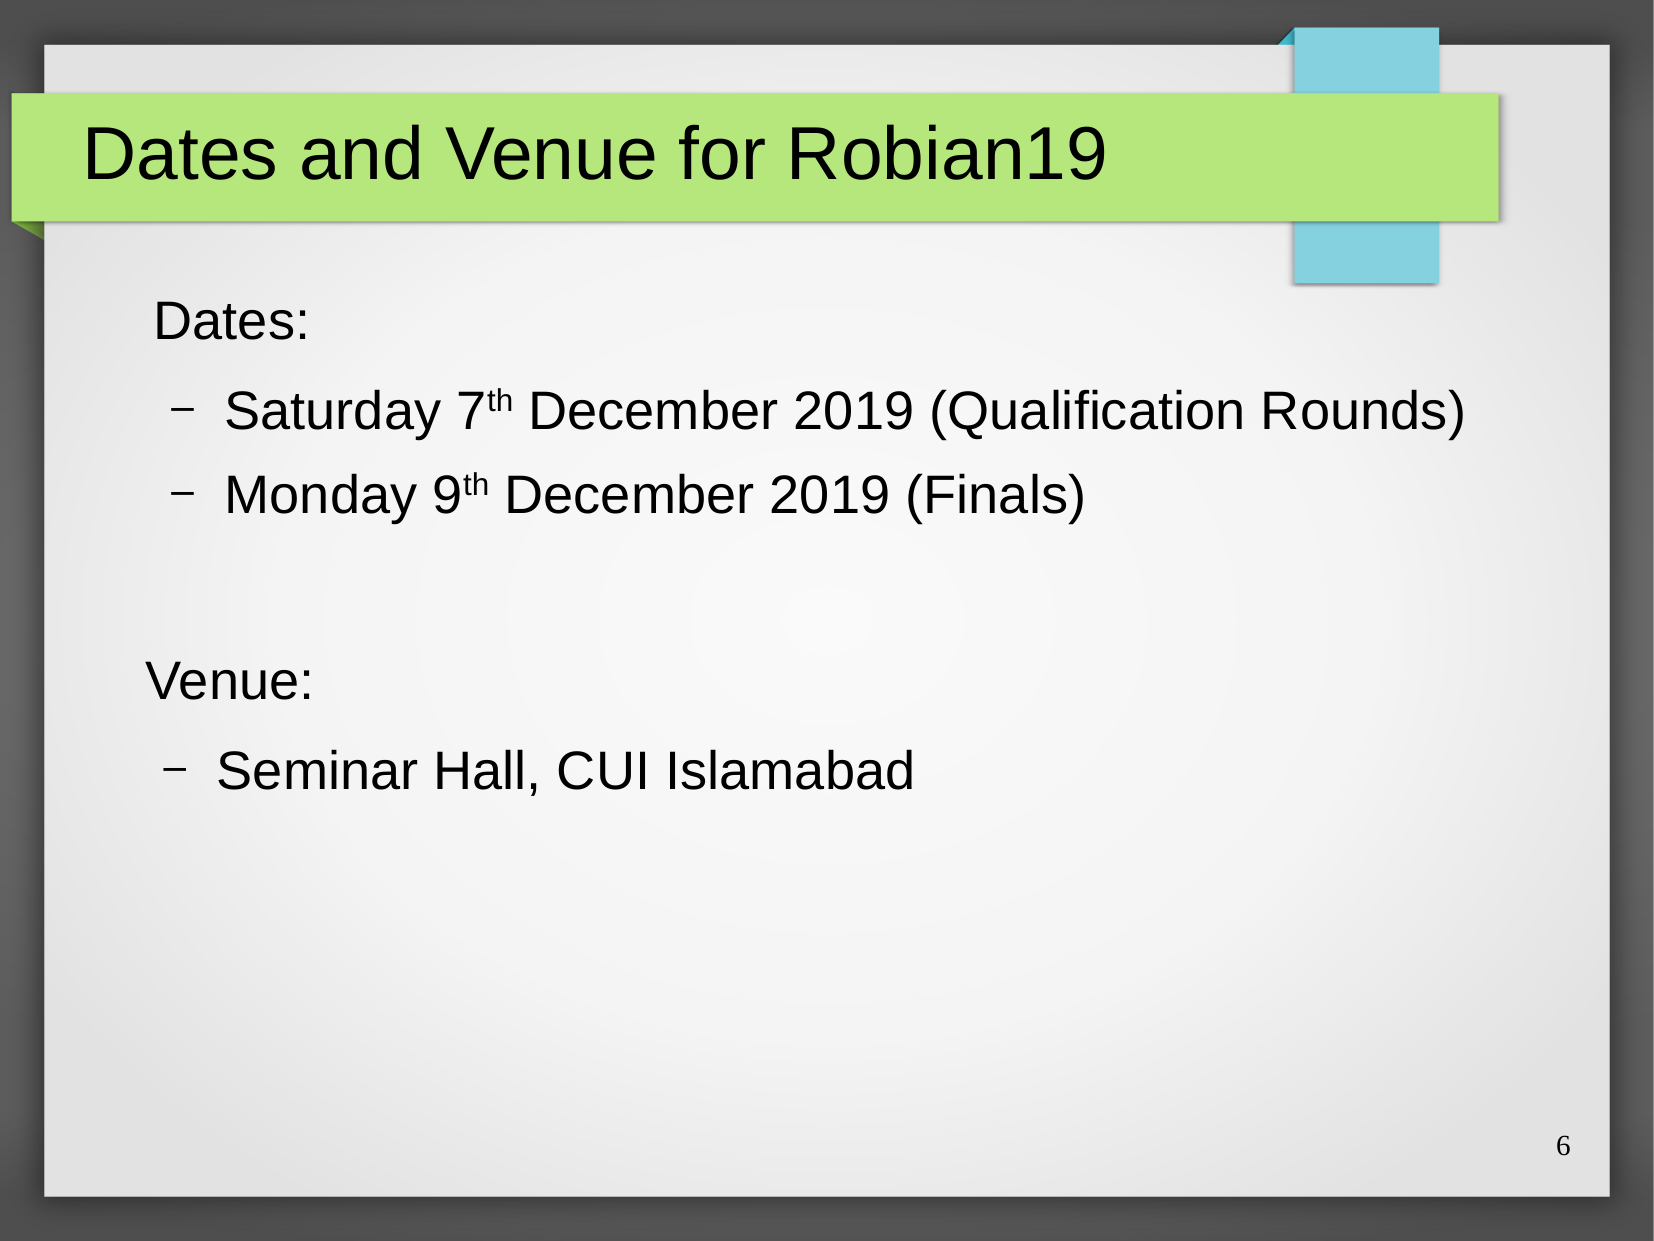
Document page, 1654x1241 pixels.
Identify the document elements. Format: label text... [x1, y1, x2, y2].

list Dates: Saturday 7th December 2019 (Qualification Rounds) Monday 9th December 2019 (Finals) [82, 290, 1571, 586]
list Venue: Seminar Hall, CUI Islamabad [75, 650, 1564, 946]
title Dates and Venue for Robian19 [82, 94, 1264, 213]
picture [0, 0, 1654, 1241]
